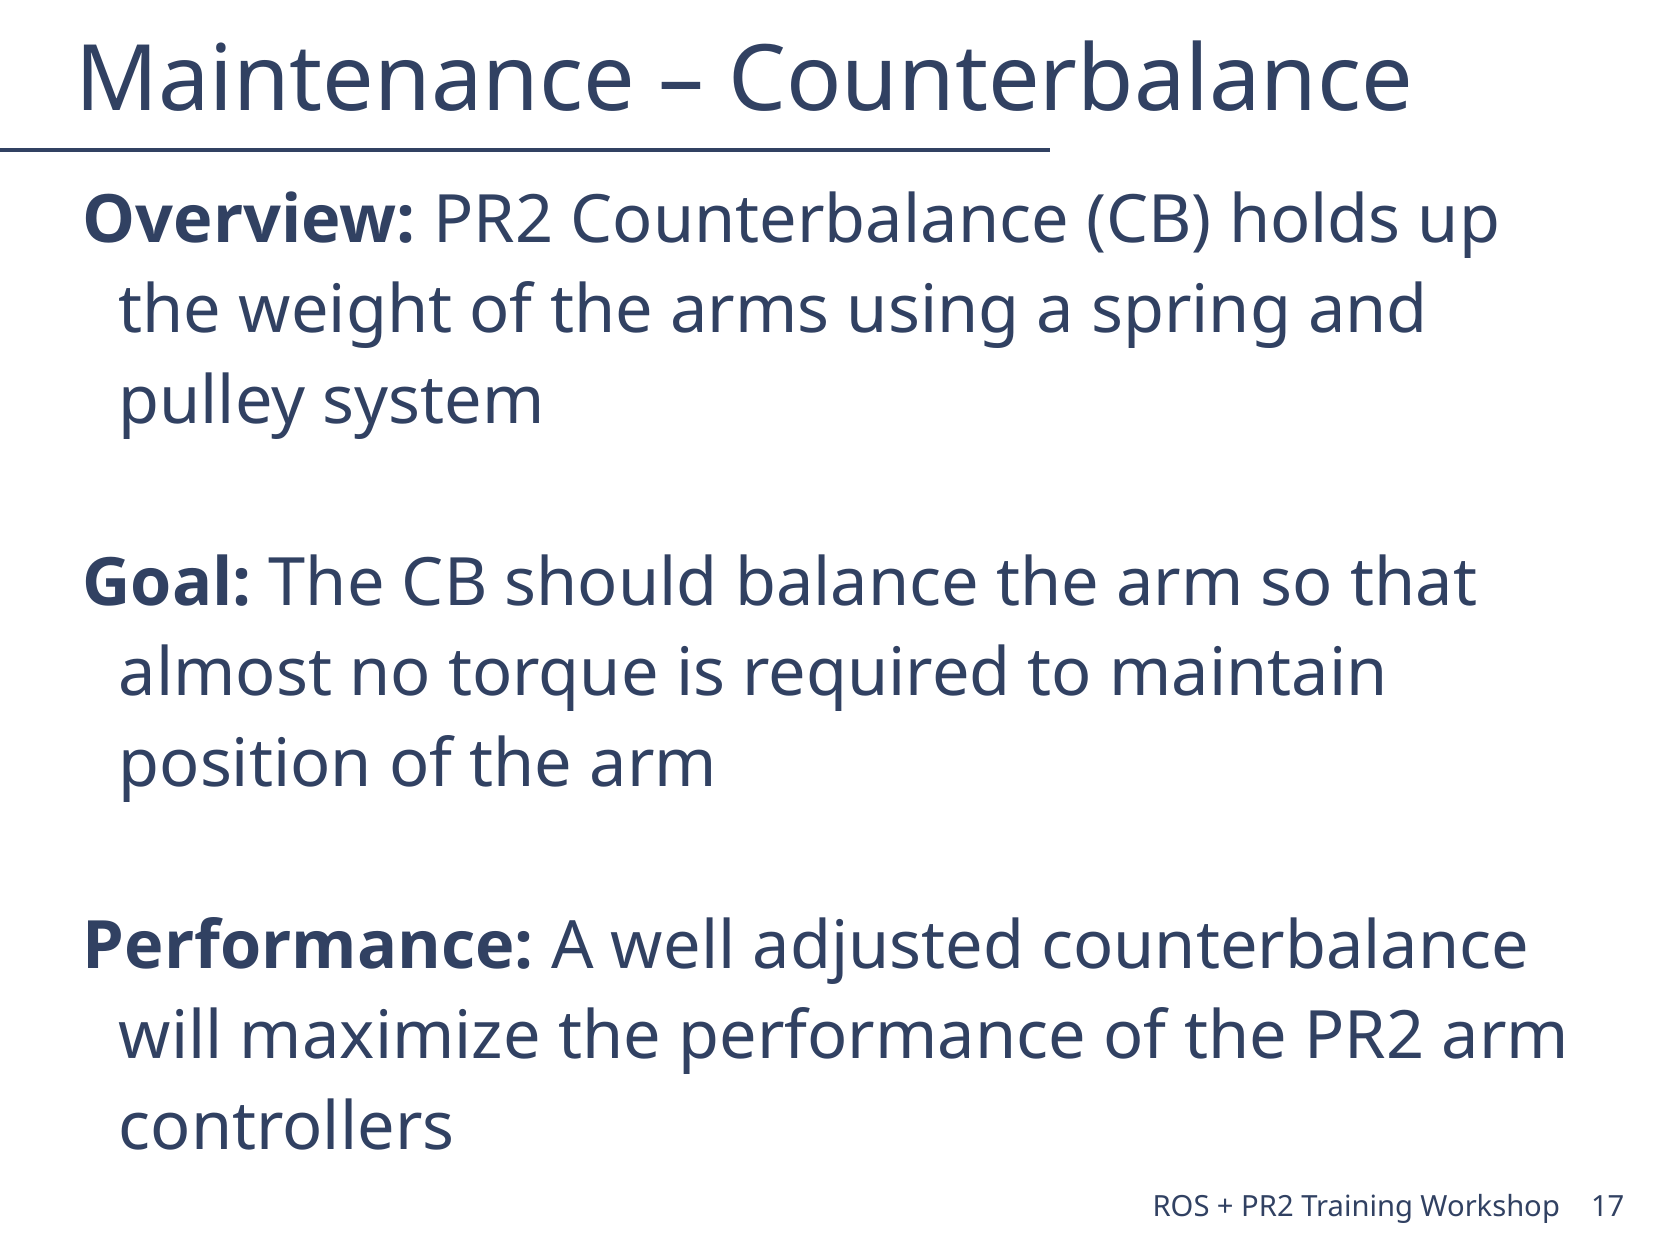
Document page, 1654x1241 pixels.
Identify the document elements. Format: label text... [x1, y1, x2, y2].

title Maintenance – Counterbalance [75, 0, 1584, 151]
list Overview: PR2 Counterbalance (CB) holds up the weight of the arms using a spring and pulley system Goal: The CB should balance the arm so that almost no torque is required to maintain position of the arm Performance: A well adjusted counterbalance will maximize the performance of the PR2 arm controllers [82, 170, 1571, 1109]
